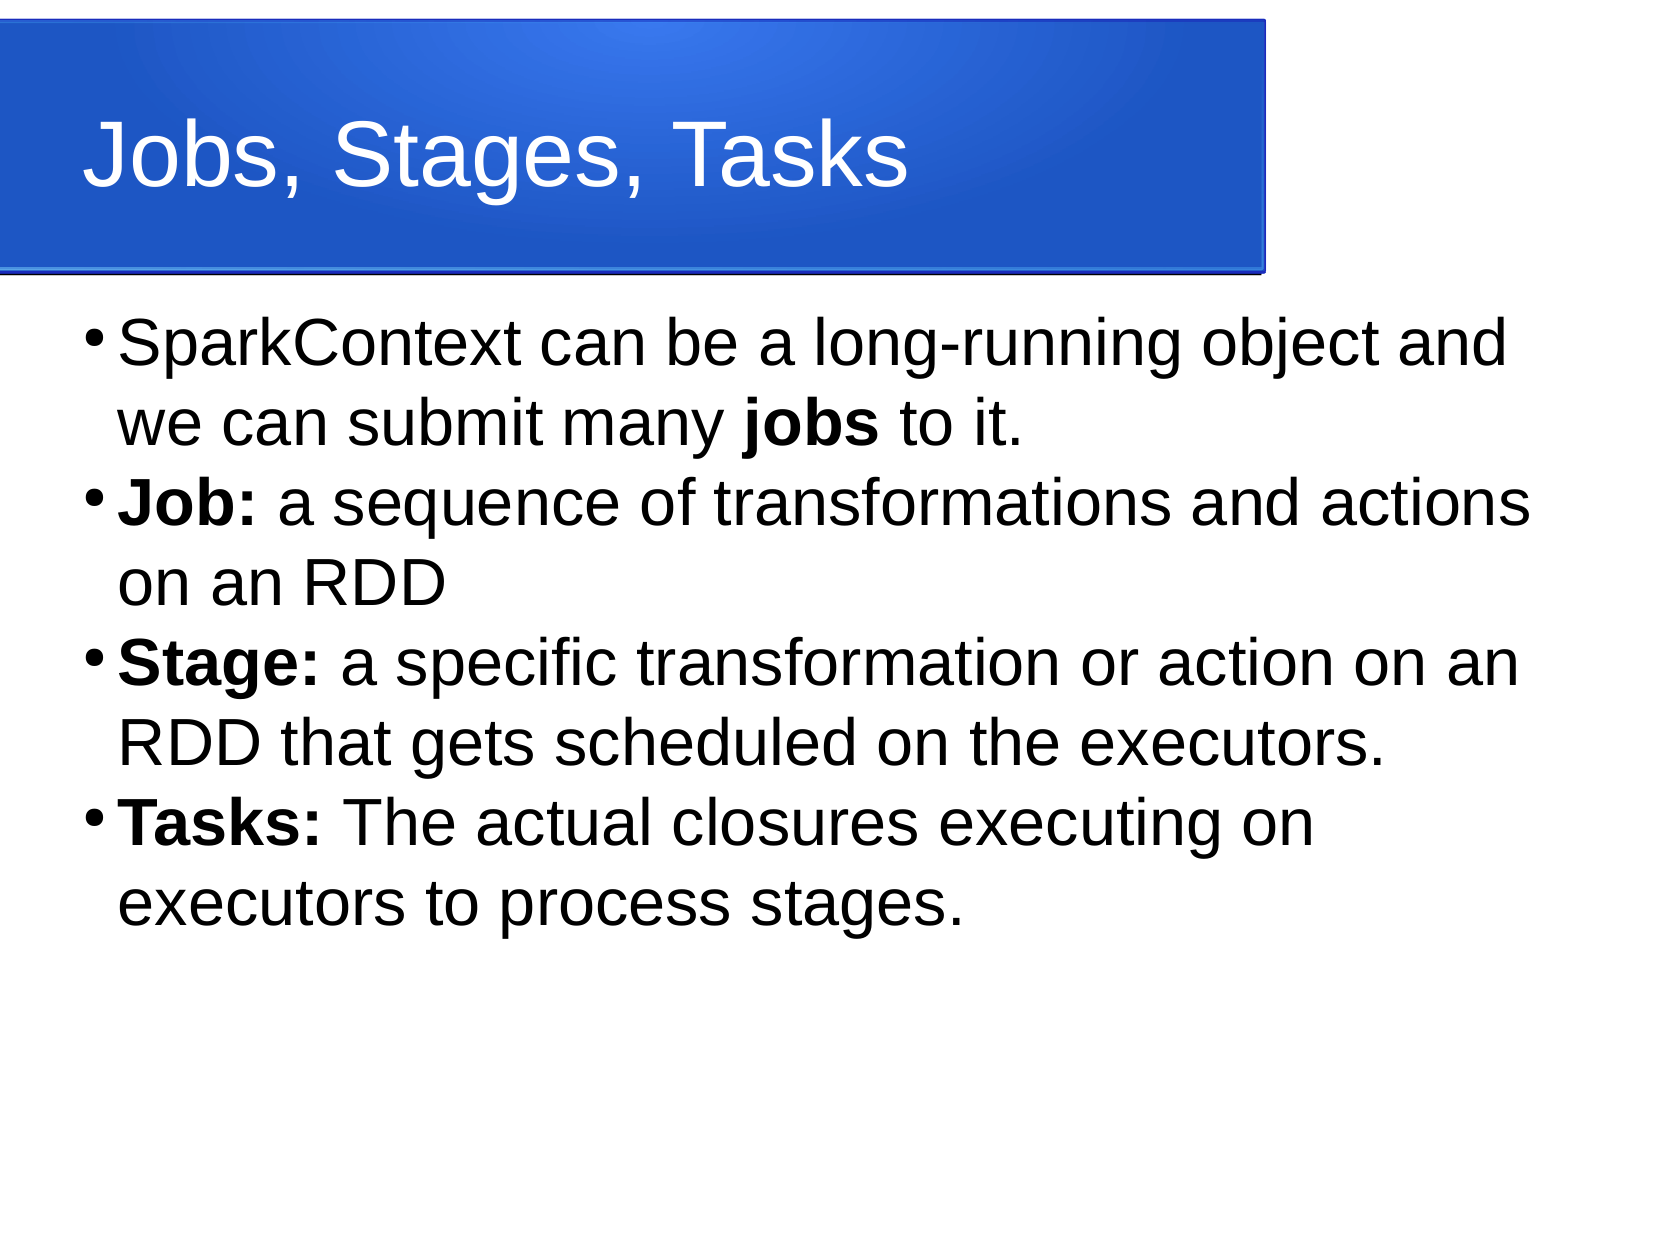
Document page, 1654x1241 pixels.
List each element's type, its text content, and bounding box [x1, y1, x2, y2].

text_box Jobs, Stages, Tasks [82, 47, 1234, 252]
picture [0, 17, 1269, 282]
text_box SparkContext can be a long-running object and we can submit many jobs to it. Job: a sequence of transformations and actions on an RDD Stage: a specific transformation or action on an RDD that gets scheduled on the executors. Tasks: The actual closures executing on executors to process stages. [82, 299, 1571, 1019]
